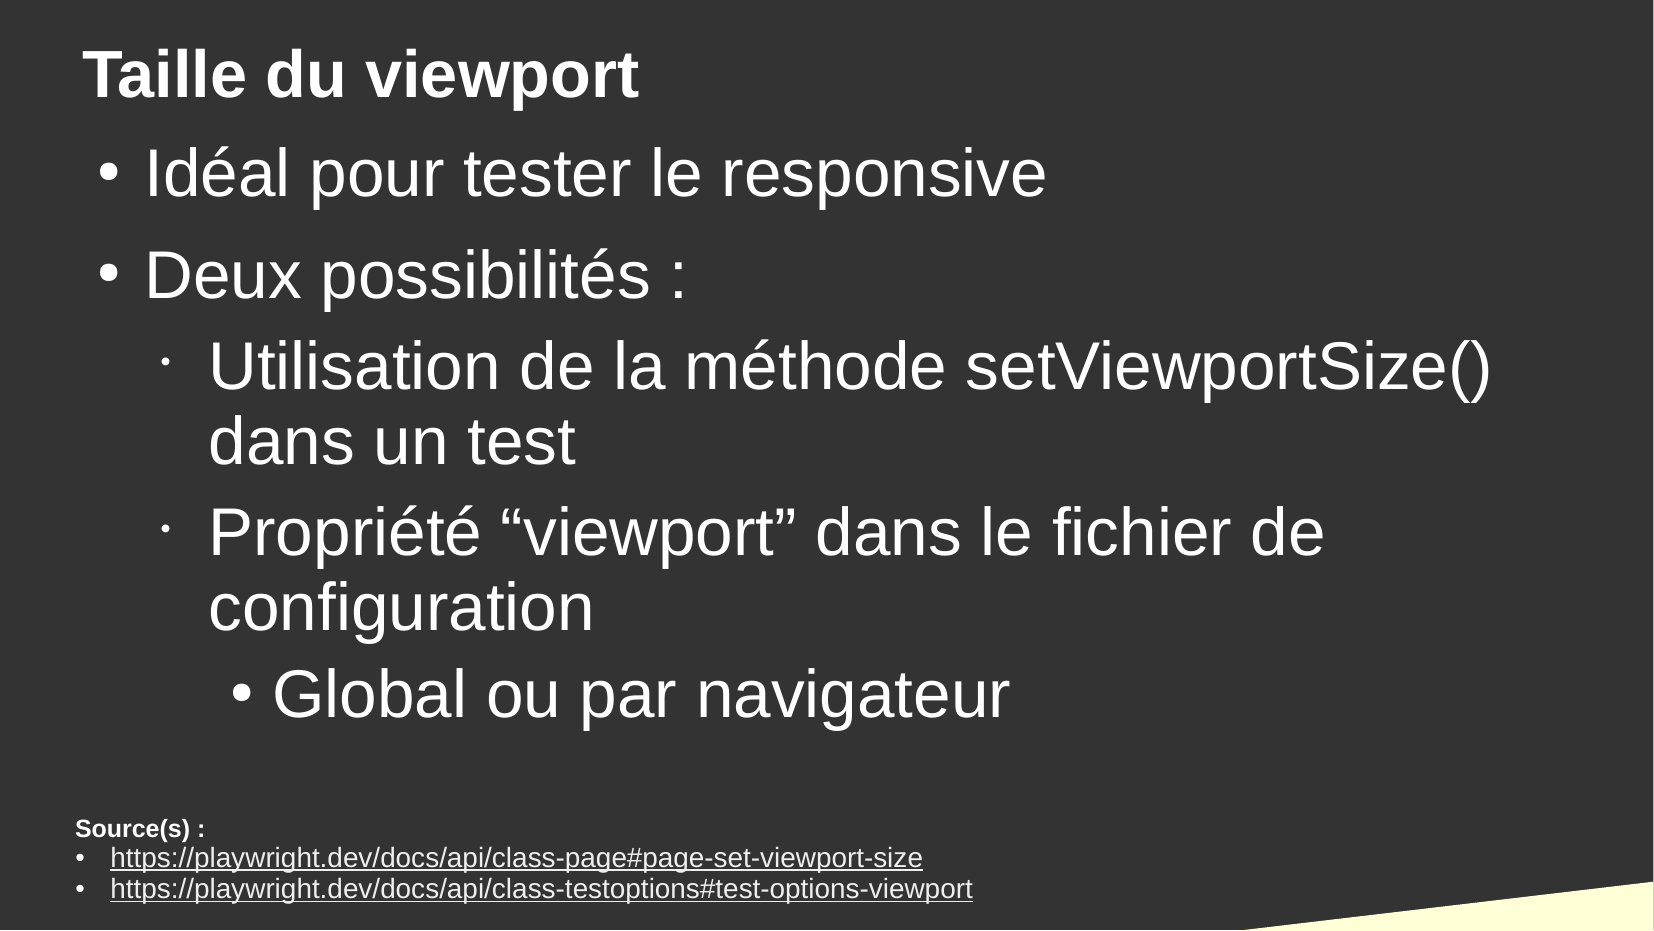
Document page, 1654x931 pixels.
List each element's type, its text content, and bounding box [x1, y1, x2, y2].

list Idéal pour tester le responsive Deux possibilités : Utilisation de la méthode setViewportSize() dans un test Propriété “viewport” dans le fichier de configuration Global ou par navigateur [80, 135, 1619, 739]
title Taille du viewport [82, 37, 1571, 112]
text_box Source(s) : https://playwright.dev/docs/api/class-page#page-set-viewport-size https://playwright.dev/docs/api/class-testoptions#test-options-viewport [60, 807, 1546, 913]
text_box [1235, 881, 1654, 931]
